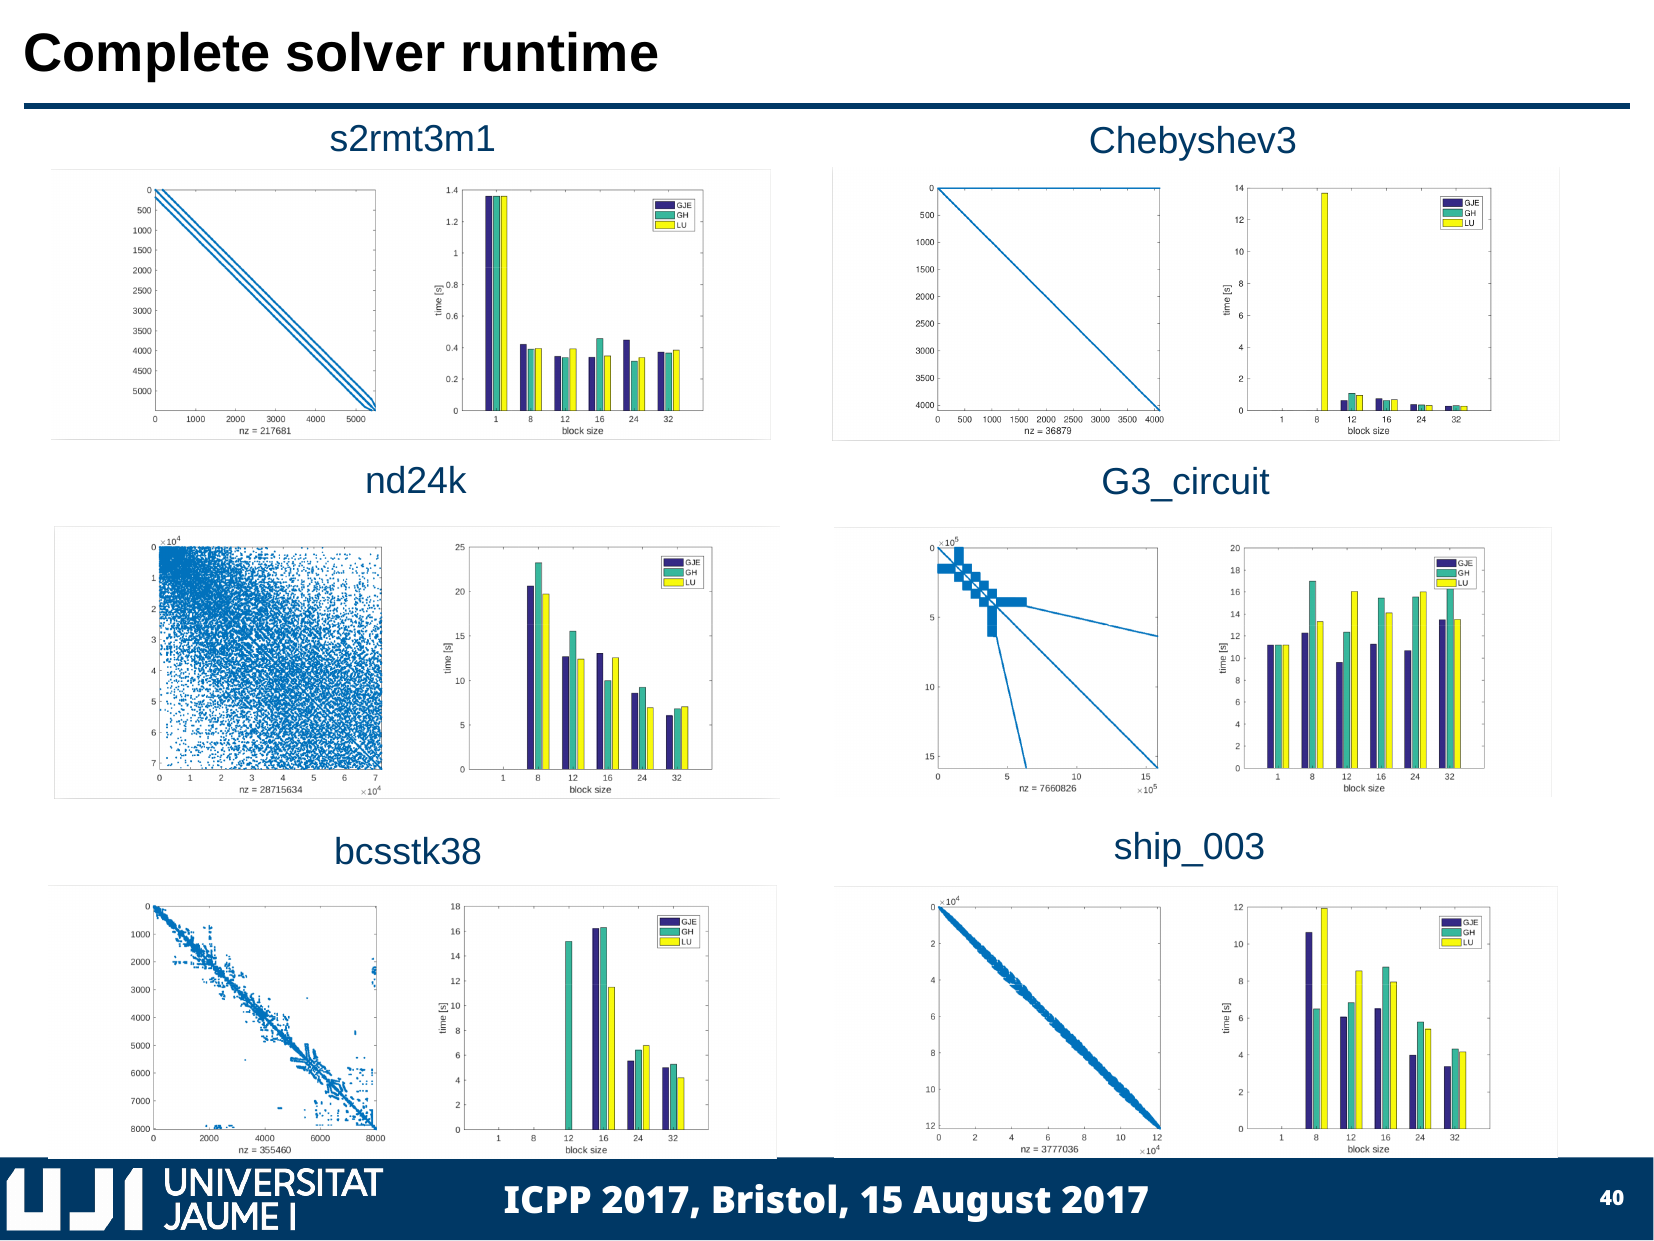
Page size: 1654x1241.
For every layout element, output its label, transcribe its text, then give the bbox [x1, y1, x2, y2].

picture [51, 169, 771, 440]
text_box ship_003 [1098, 818, 1289, 878]
picture [0, 885, 777, 1241]
text_box s2rmt3m1 [314, 110, 521, 169]
text_box G3_circuit [1086, 452, 1295, 512]
text_box Chebyshev3 [1074, 112, 1324, 167]
picture [54, 526, 780, 799]
picture [834, 527, 1552, 797]
picture [834, 886, 1558, 1158]
text_box bcsstk38 [319, 823, 506, 883]
text_box nd24k [350, 452, 488, 512]
picture [832, 167, 1560, 441]
title Complete solver runtime [23, 0, 1630, 107]
